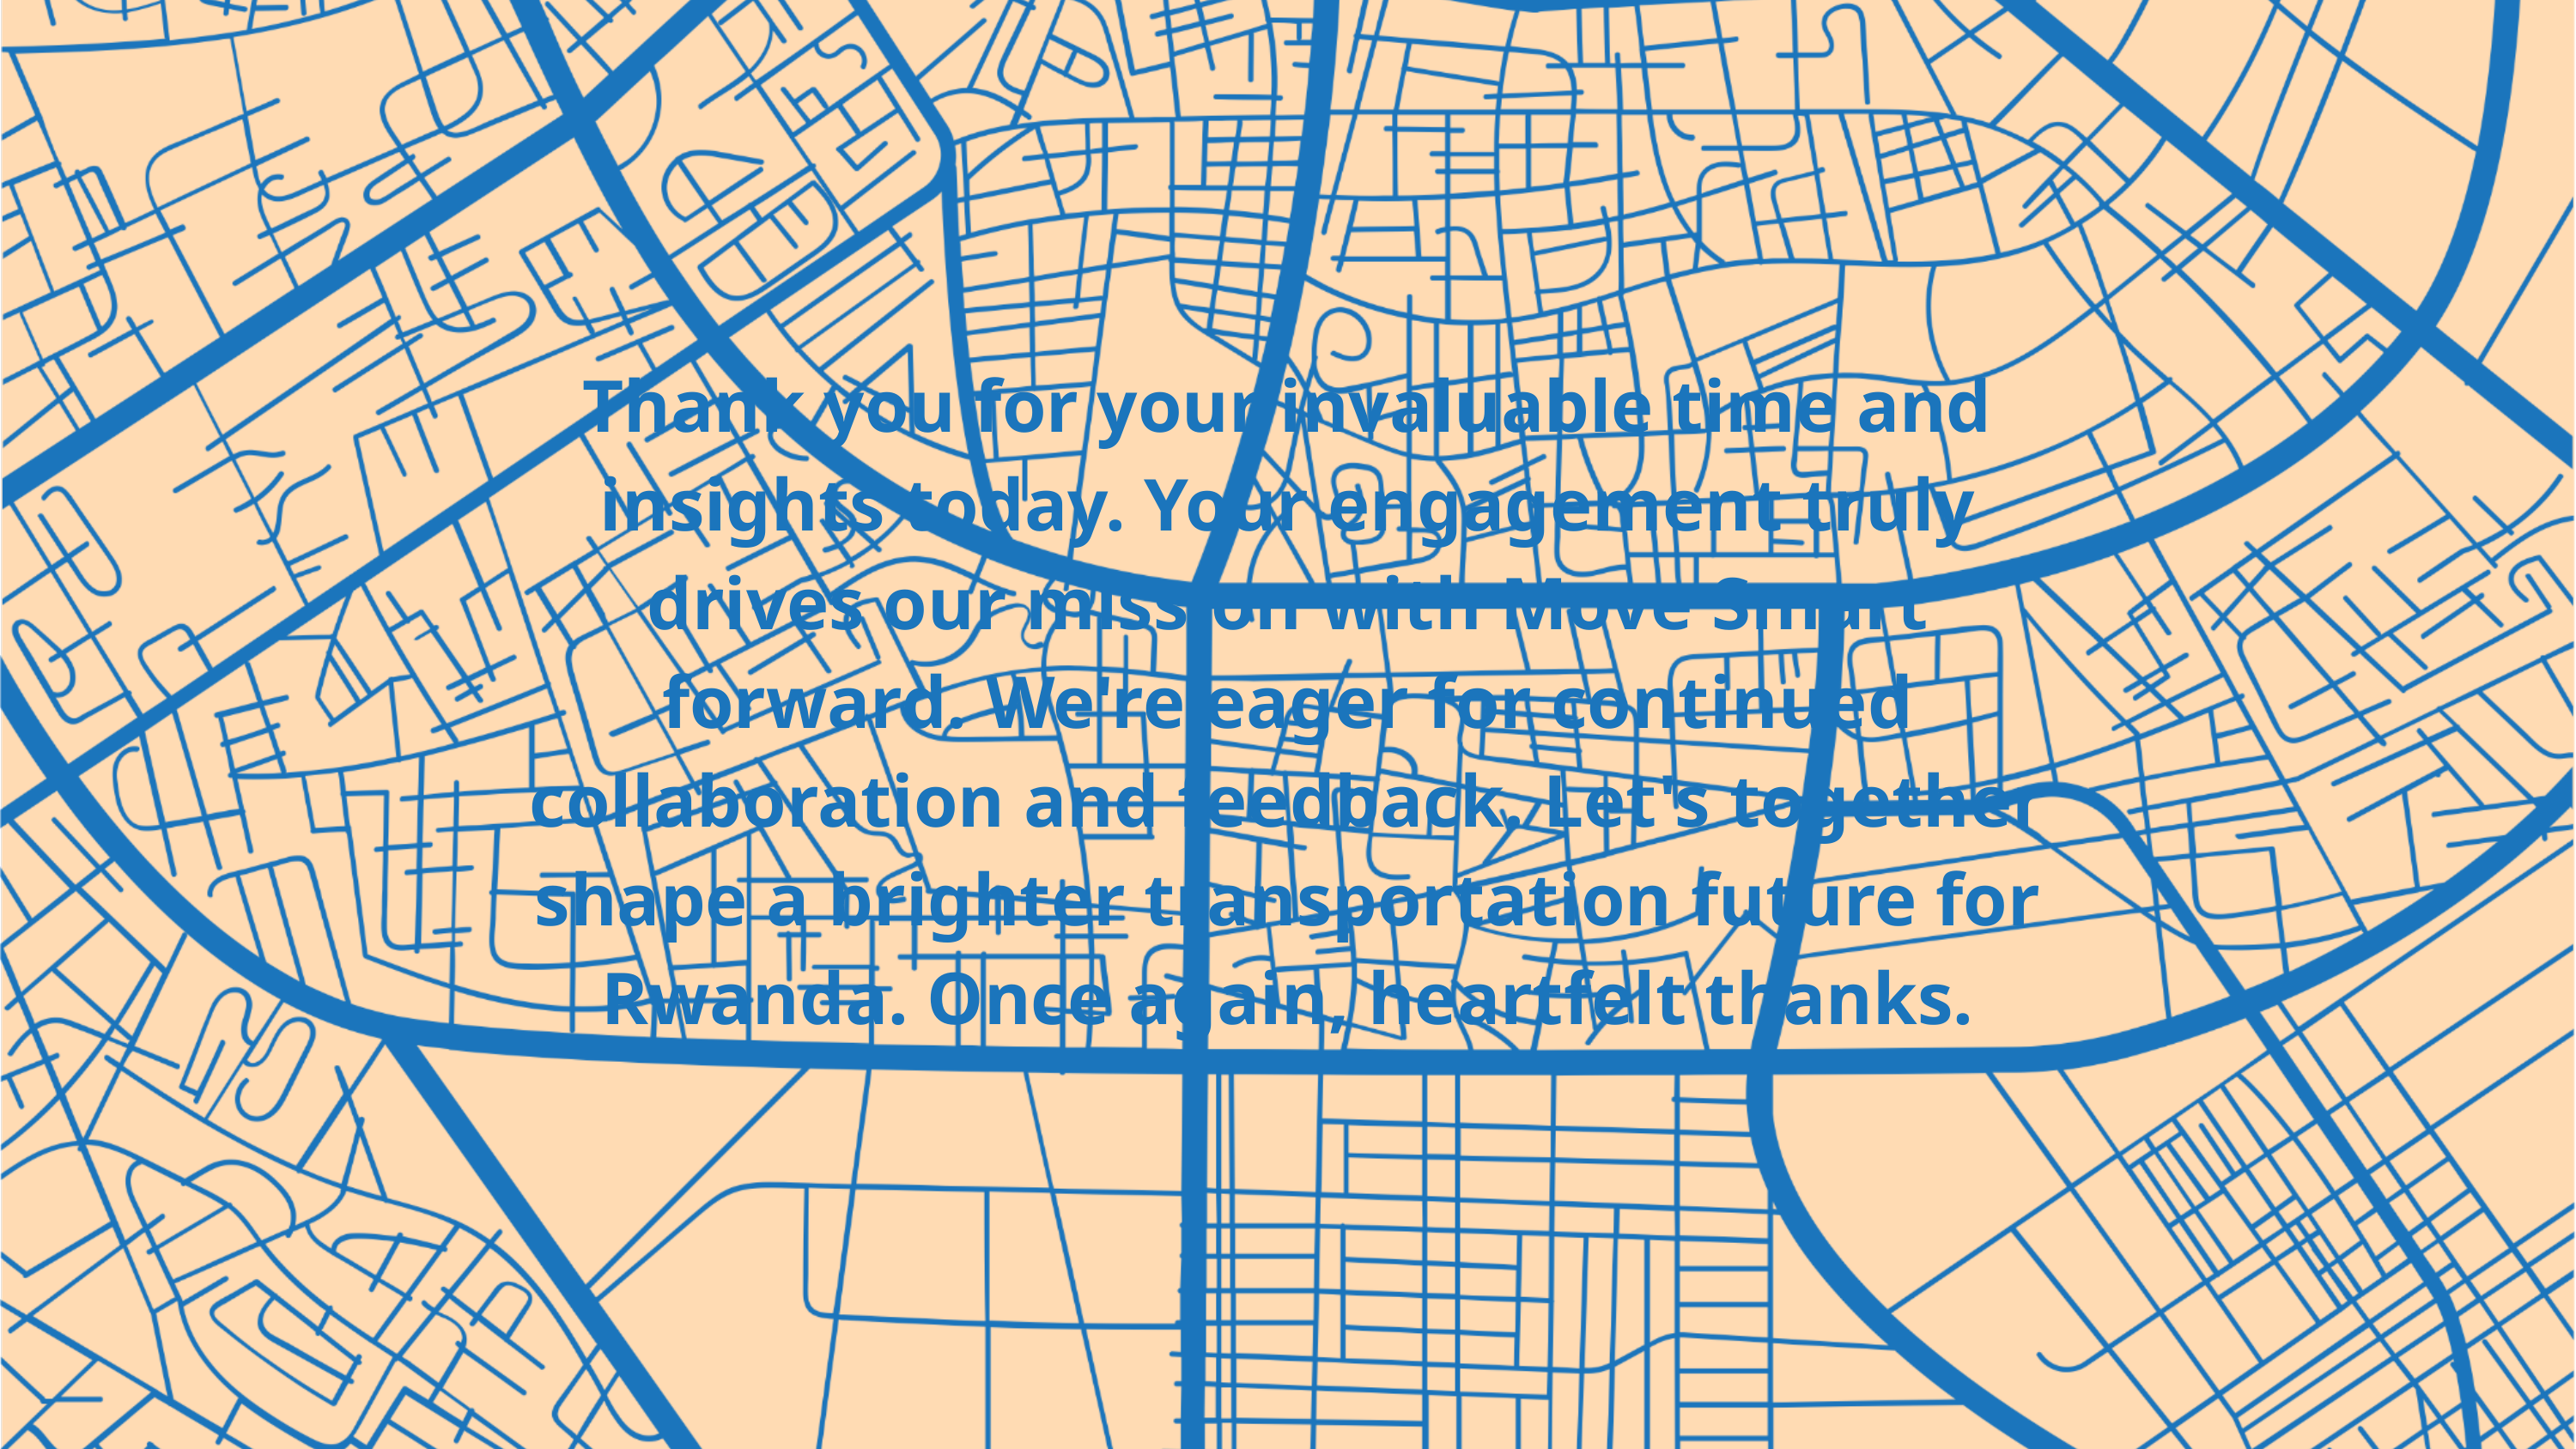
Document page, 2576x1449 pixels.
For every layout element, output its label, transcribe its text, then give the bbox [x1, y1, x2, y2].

text_box Thank you for your invaluable time and insights today. Your engagement truly drives our mission with Move Smart forward. We're eager for continued collaboration and feedback. Let's together shape a brighter transportation future for Rwanda. Once again, heartfelt thanks. [525, 348, 2051, 1040]
picture [0, 0, 2576, 1449]
